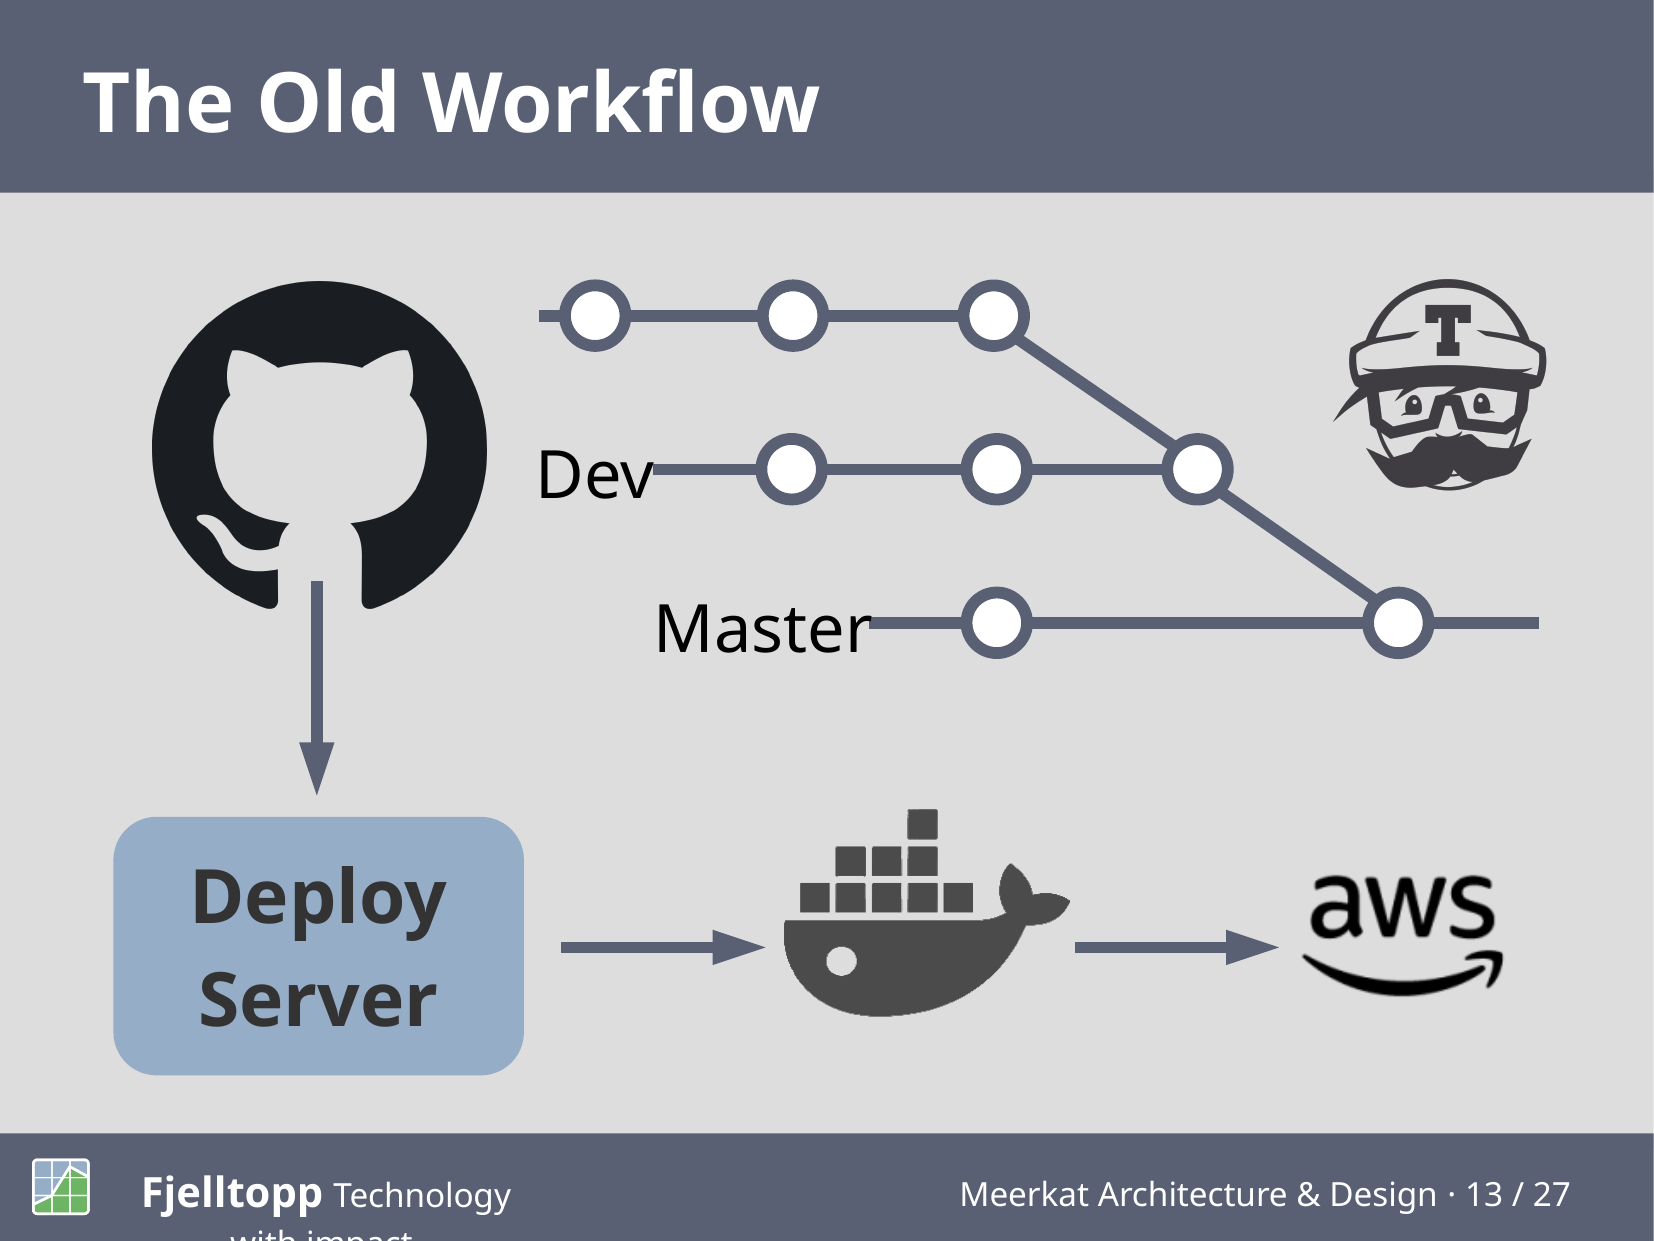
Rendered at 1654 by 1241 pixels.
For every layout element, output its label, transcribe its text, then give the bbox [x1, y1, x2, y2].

text_box Master [633, 567, 844, 679]
text_box [963, 285, 1025, 347]
picture [777, 799, 1075, 1057]
picture [1280, 850, 1530, 1034]
text_box [1167, 439, 1228, 500]
text_box Dev [515, 414, 644, 525]
text_box [761, 438, 822, 500]
text_box [1368, 592, 1429, 654]
text_box [966, 438, 1028, 500]
picture [152, 281, 487, 617]
text_box [762, 285, 824, 346]
title The Old Workflow [82, 47, 1264, 152]
text_box [564, 285, 626, 346]
picture [1332, 279, 1547, 491]
text_box [966, 592, 1028, 654]
text_box Deploy Server [113, 816, 524, 1076]
